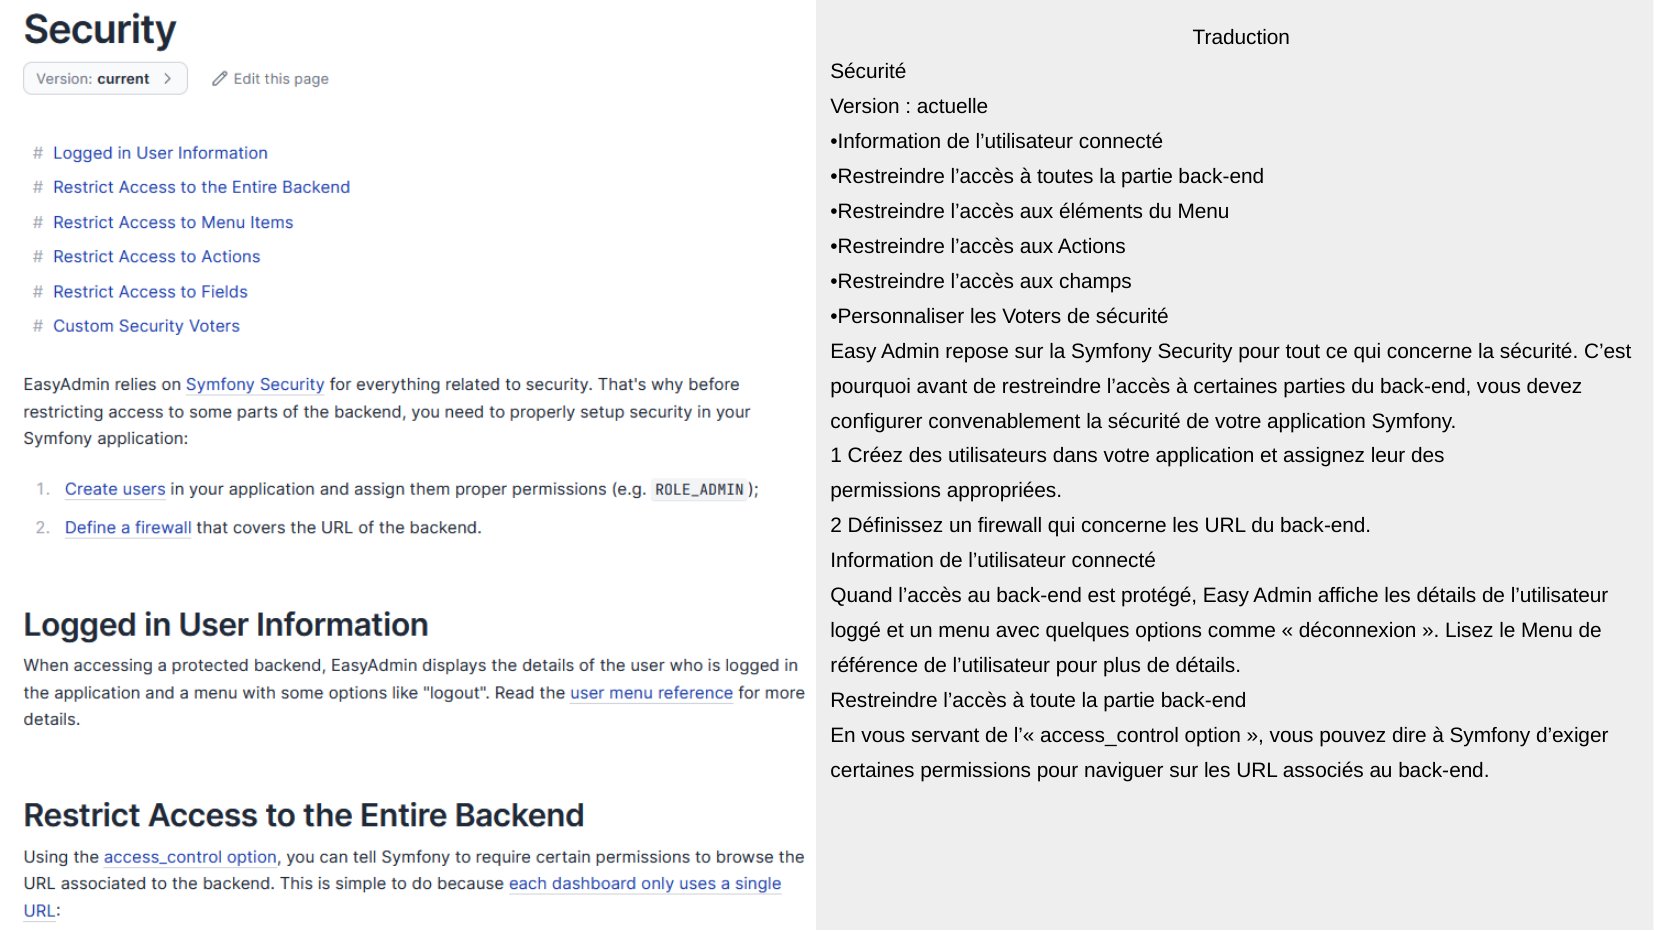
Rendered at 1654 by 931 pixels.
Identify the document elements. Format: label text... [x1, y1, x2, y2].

text_box Traduction Sécurité Version : actuelle •Information de l’utilisateur connecté •Restreindre l’accès à toutes la partie back-end •Restreindre l’accès aux éléments du Menu •Restreindre l’accès aux Actions •Restreindre l’accès aux champs •Personnaliser les Voters de sécurité Easy Admin repose sur la Symfony Security pour tout ce qui concerne la sécurité. C’est pourquoi avant de restreindre l’accès à certaines parties du back-end, vous devez configurer convenablement la sécurité de votre application Symfony. 1 Créez des utilisateurs dans votre application et assignez leur des permissions appropriées. 2 Définissez un firewall qui concerne les URL du back-end. Information de l’utilisateur connecté Quand l’accès au back-end est protégé, Easy Admin affiche les détails de l’utilisateur loggé et un menu avec quelques options comme « déconnexion ». Lisez le Menu de référence de l’utilisateur pour plus de détails. Restreindre l’accès à toute la partie back-end En vous servant de l’« access_control option », vous pouvez dire à Symfony d’exiger certaines permissions pour naviguer sur les URL associés au back-end. [815, 6, 1654, 931]
picture [0, 0, 816, 931]
